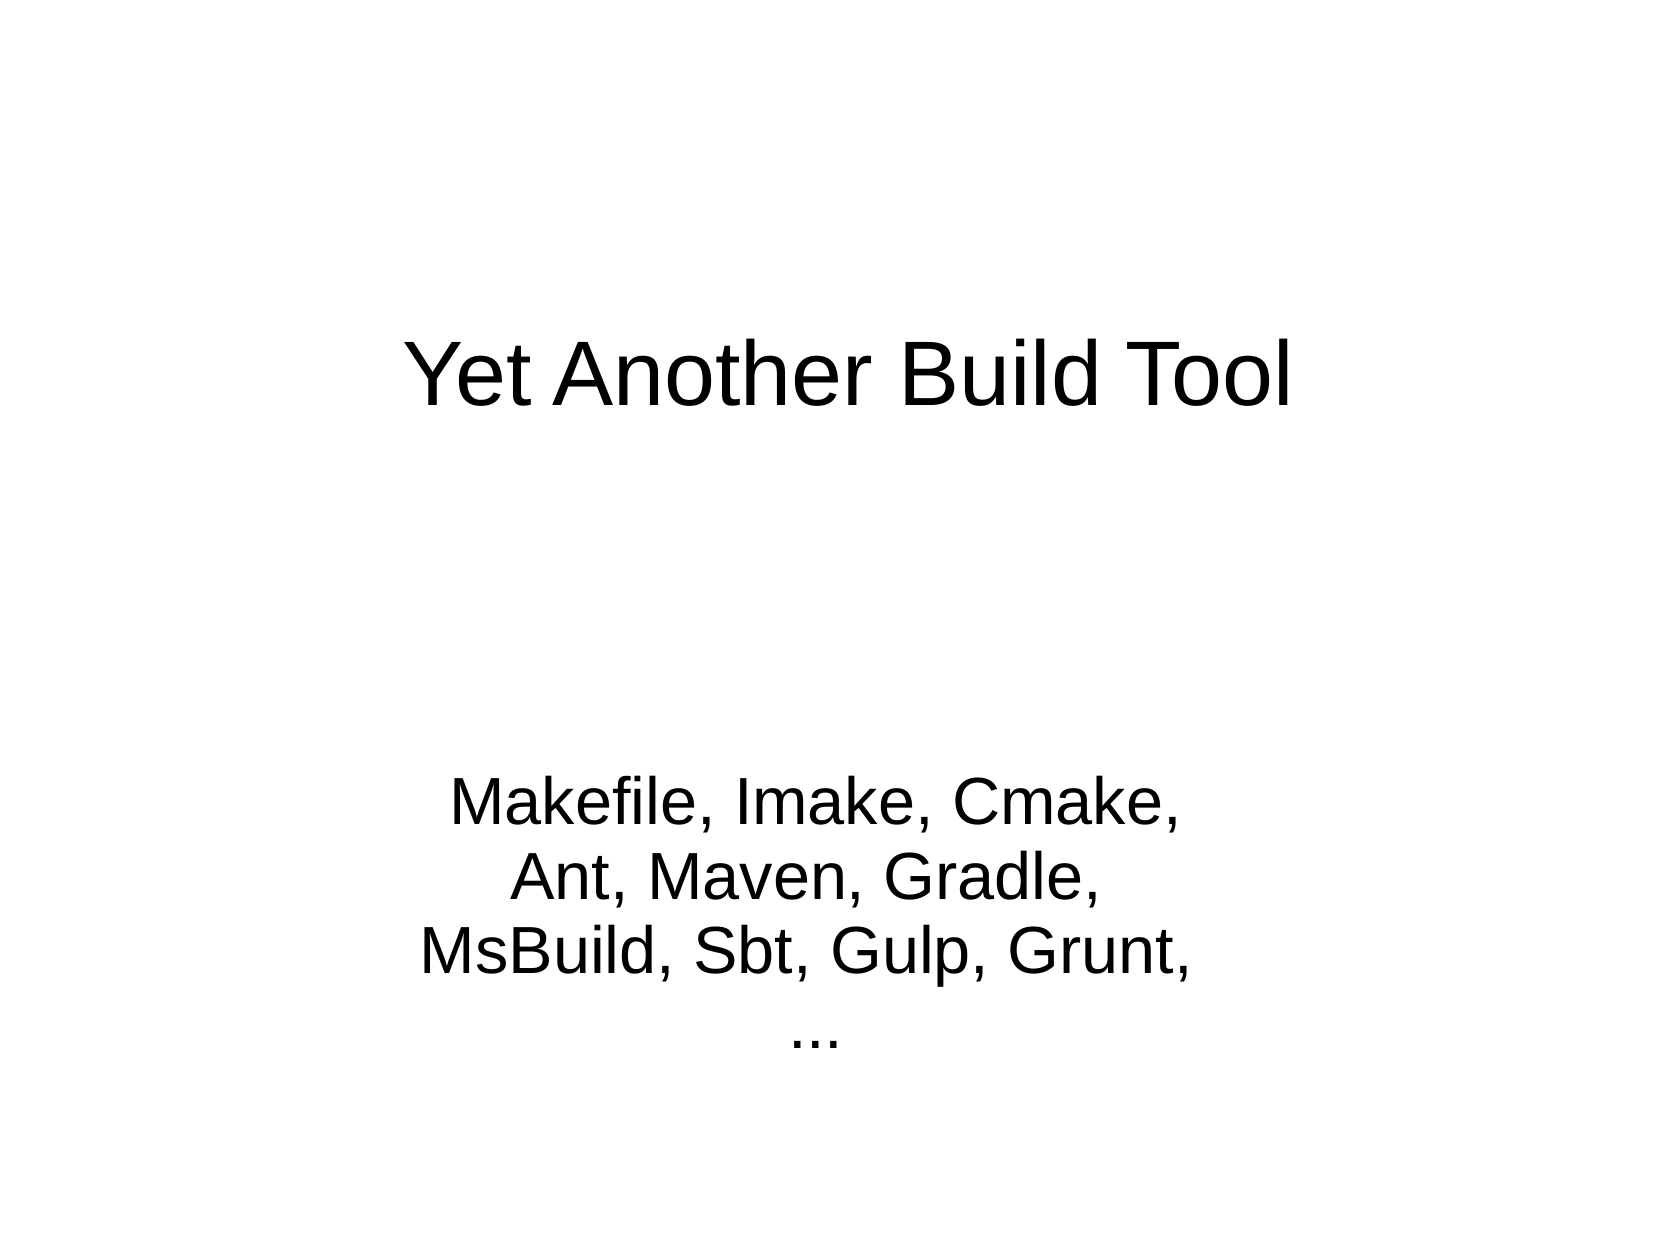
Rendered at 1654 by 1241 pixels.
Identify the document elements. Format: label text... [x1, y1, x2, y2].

title Yet Another Build Tool [105, 270, 1594, 478]
title Makefile, Imake, Cmake, Ant, Maven, Gradle, MsBuild, Sbt, Gulp, Grunt, ... [71, 763, 1561, 1064]
